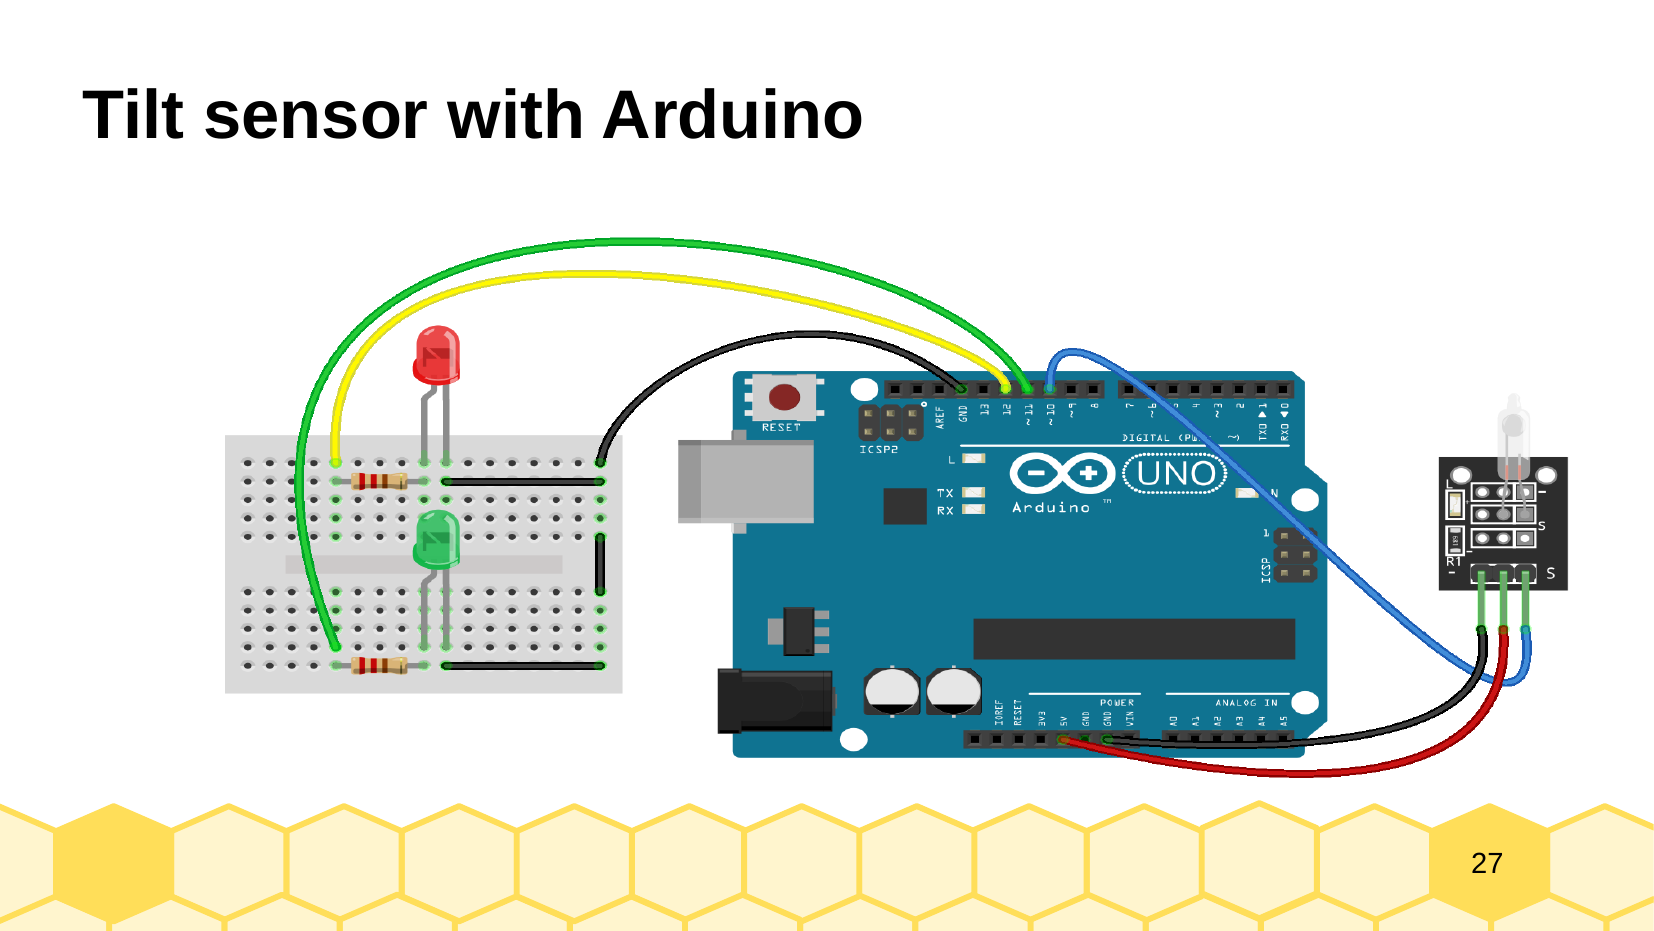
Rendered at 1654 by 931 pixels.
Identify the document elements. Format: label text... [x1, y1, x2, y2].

title Tilt sensor with Arduino [82, 37, 1571, 193]
picture [225, 216, 1570, 788]
